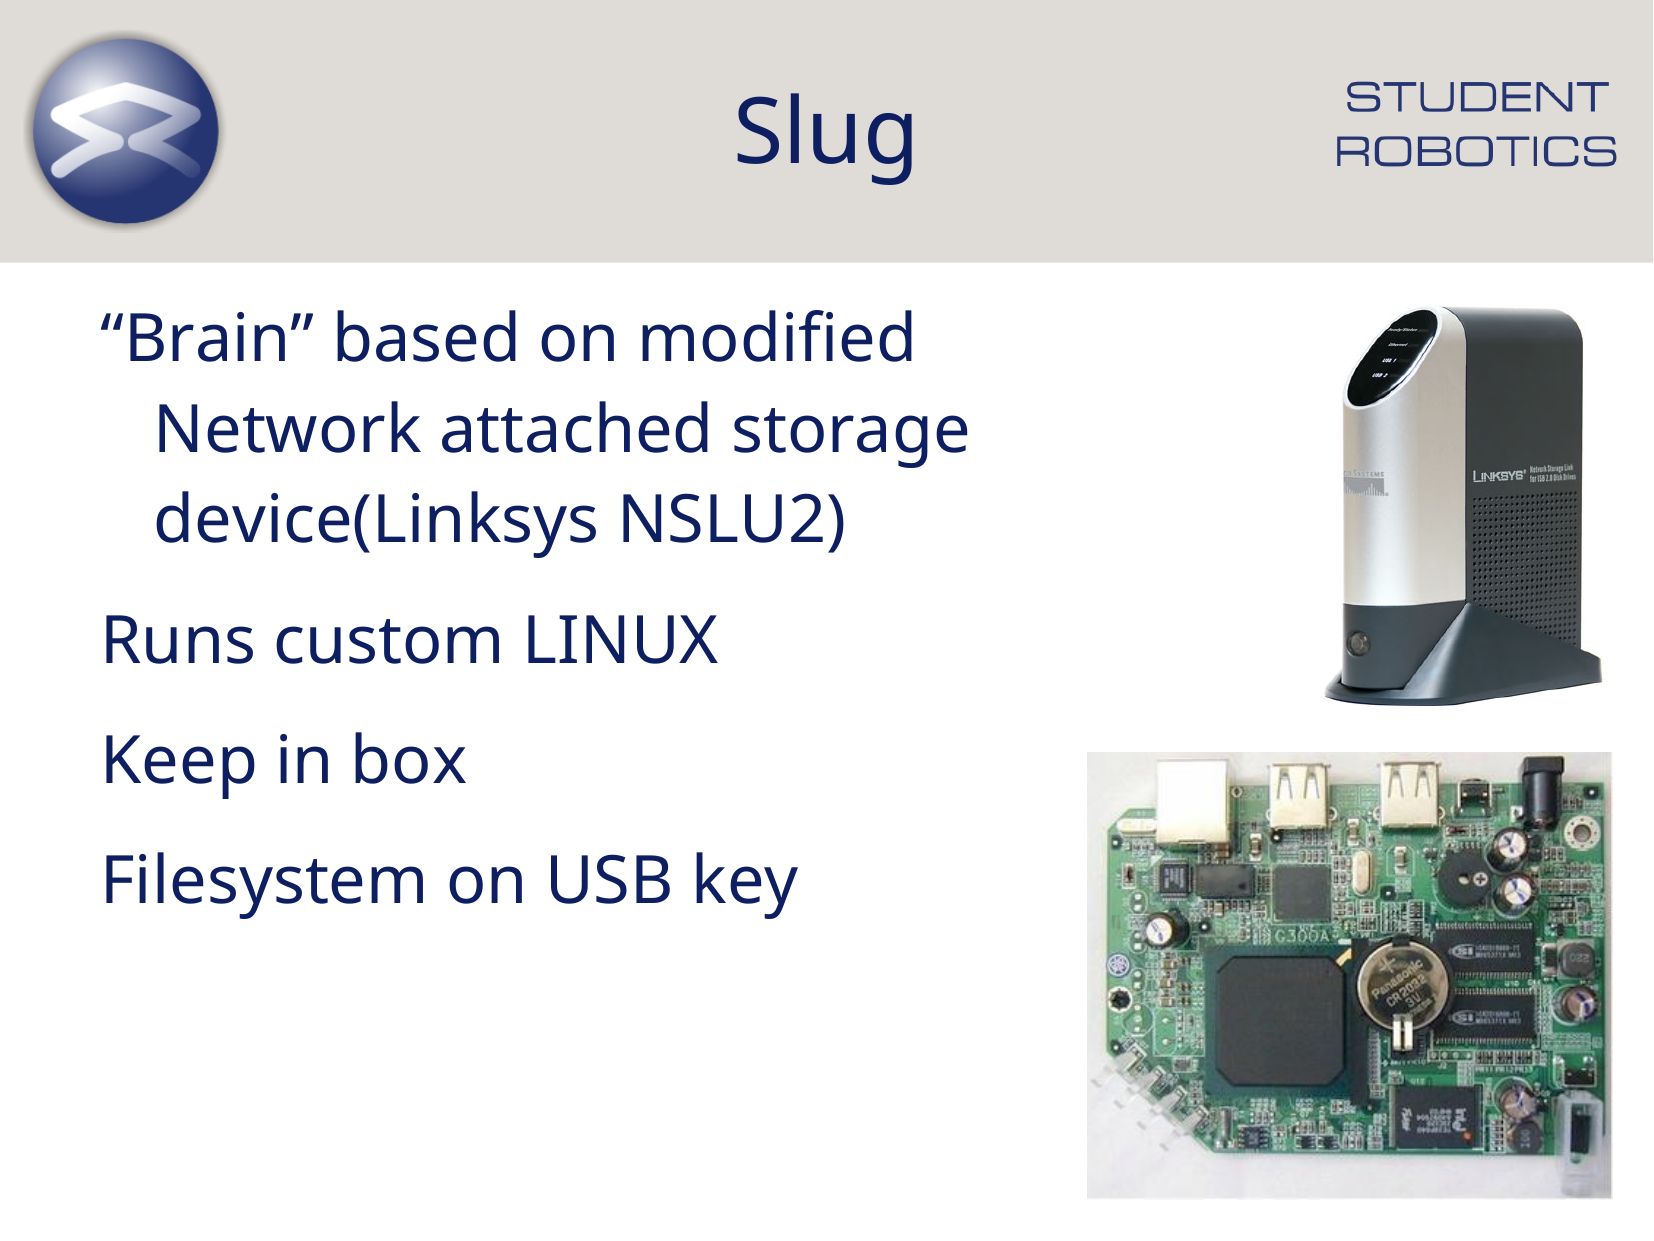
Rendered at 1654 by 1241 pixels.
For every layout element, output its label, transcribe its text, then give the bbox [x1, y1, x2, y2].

list “Brain” based on modified Network attached storage device(Linksys NSLU2) Runs custom LINUX Keep in box Filesystem on USB key [82, 290, 1051, 1094]
picture [1571, 68, 1633, 174]
picture [9, 19, 82, 245]
title Slug [82, 7, 1571, 250]
picture [1087, 752, 1613, 1201]
picture [1317, 299, 1613, 713]
